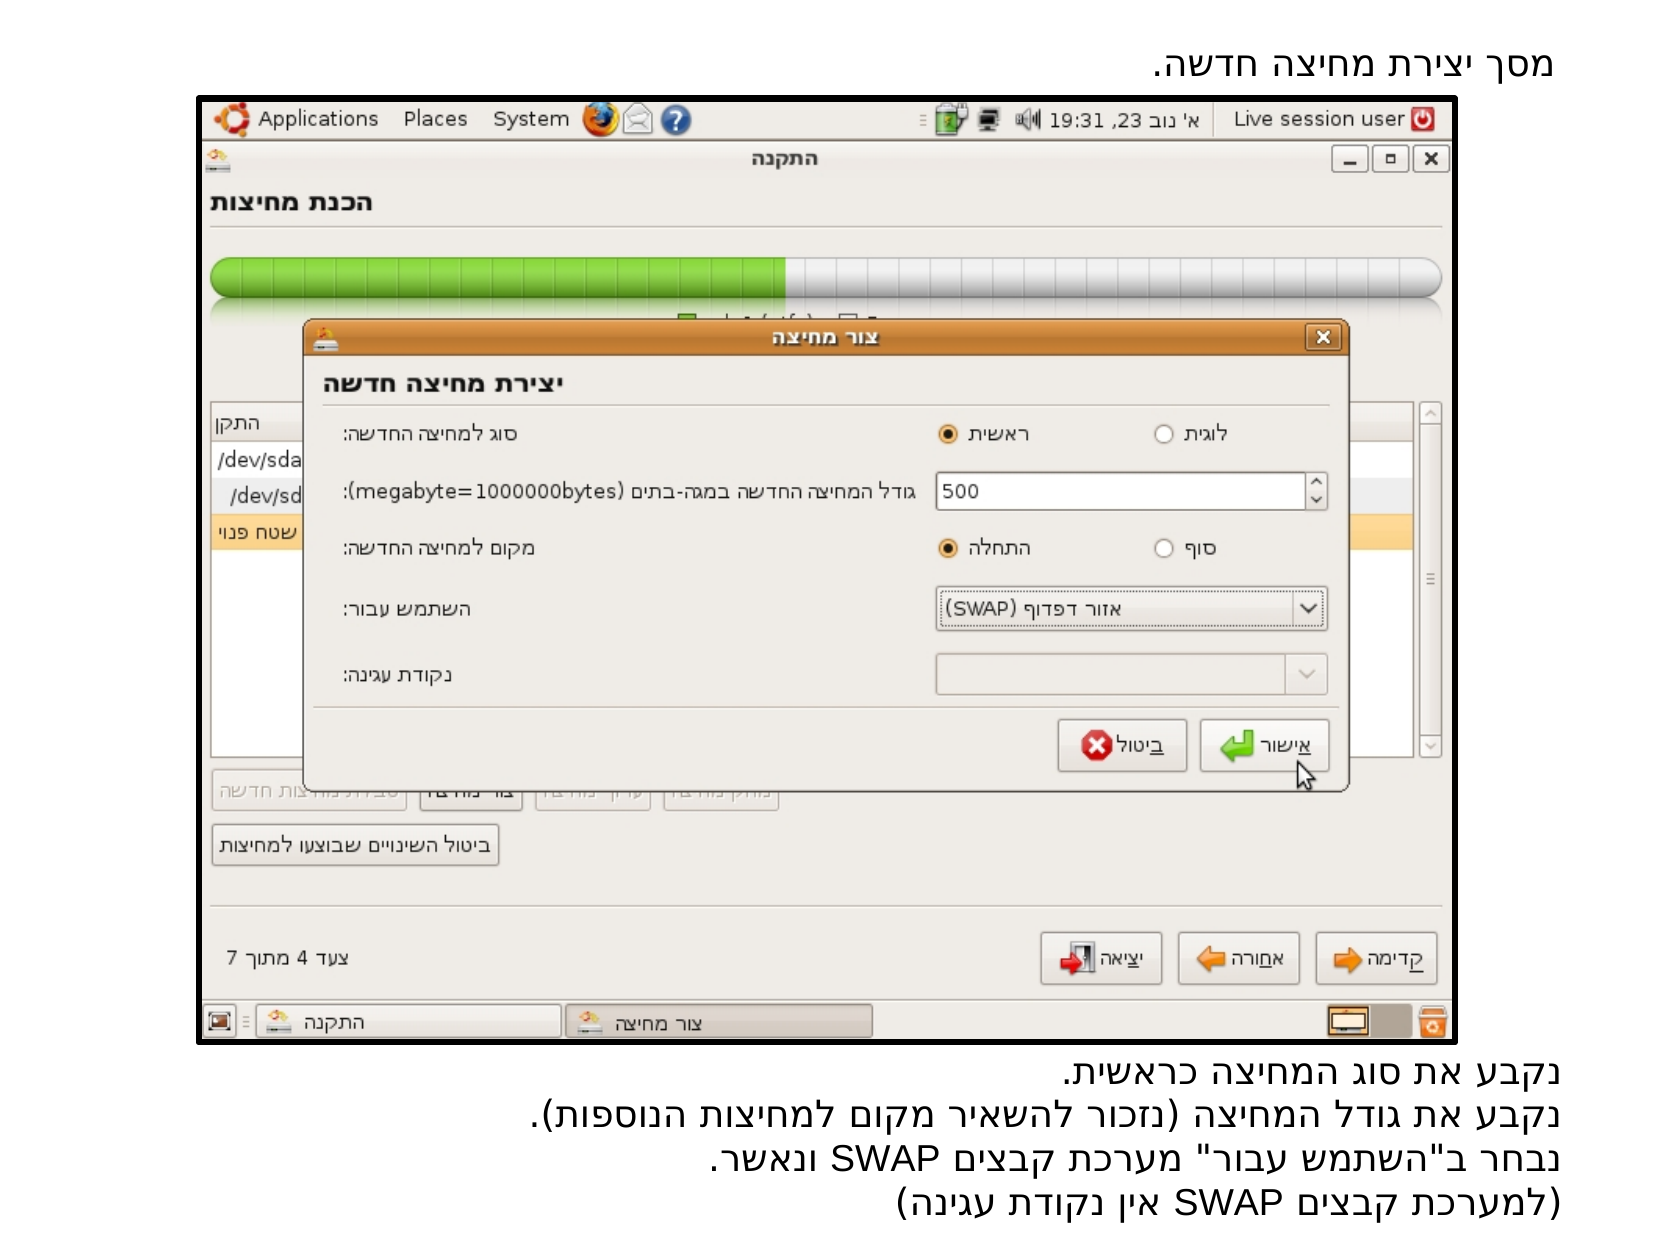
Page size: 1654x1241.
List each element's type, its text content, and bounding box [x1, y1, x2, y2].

text_box מסך יצירת מחיצה חדשה. [220, 34, 1571, 95]
text_box נקבע את סוג המחיצה כראשית. נקבע את גודל המחיצה (נזכור להשאיר מקום למחיצות הנוספות). נבחר ב"השתמש עבור" מערכת קבצים SWAP ונאשר. (למערכת קבצים SWAP אין נקודת עגינה) [77, 1042, 1578, 1241]
picture [201, 102, 1452, 1040]
